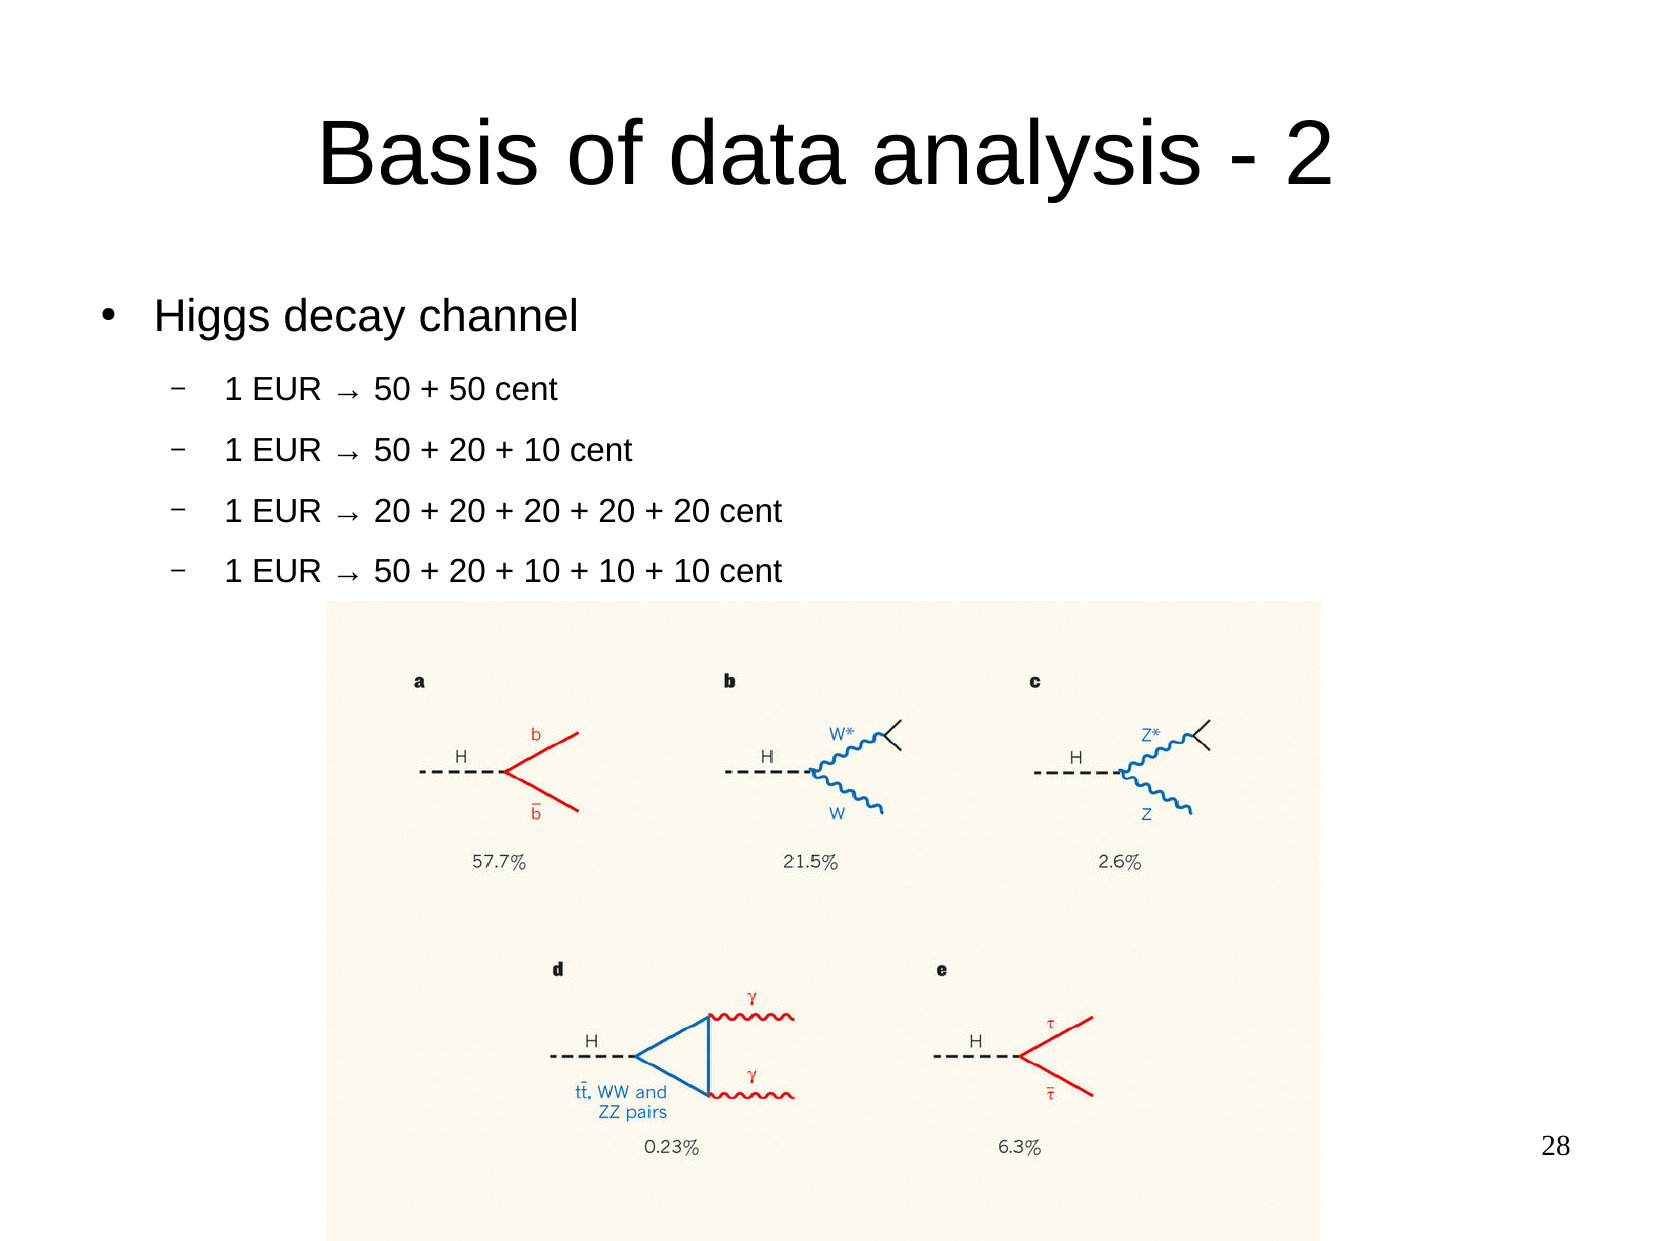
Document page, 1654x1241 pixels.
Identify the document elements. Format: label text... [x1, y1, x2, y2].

picture [326, 601, 1321, 1241]
list Higgs decay channel 1 EUR → 50 + 50 cent 1 EUR → 50 + 20 + 10 cent 1 EUR → 20 + 20 + 20 + 20 + 20 cent 1 EUR → 50 + 20 + 10 + 10 + 10 cent [82, 290, 1571, 1010]
title Basis of data analysis - 2 [82, 49, 1571, 257]
